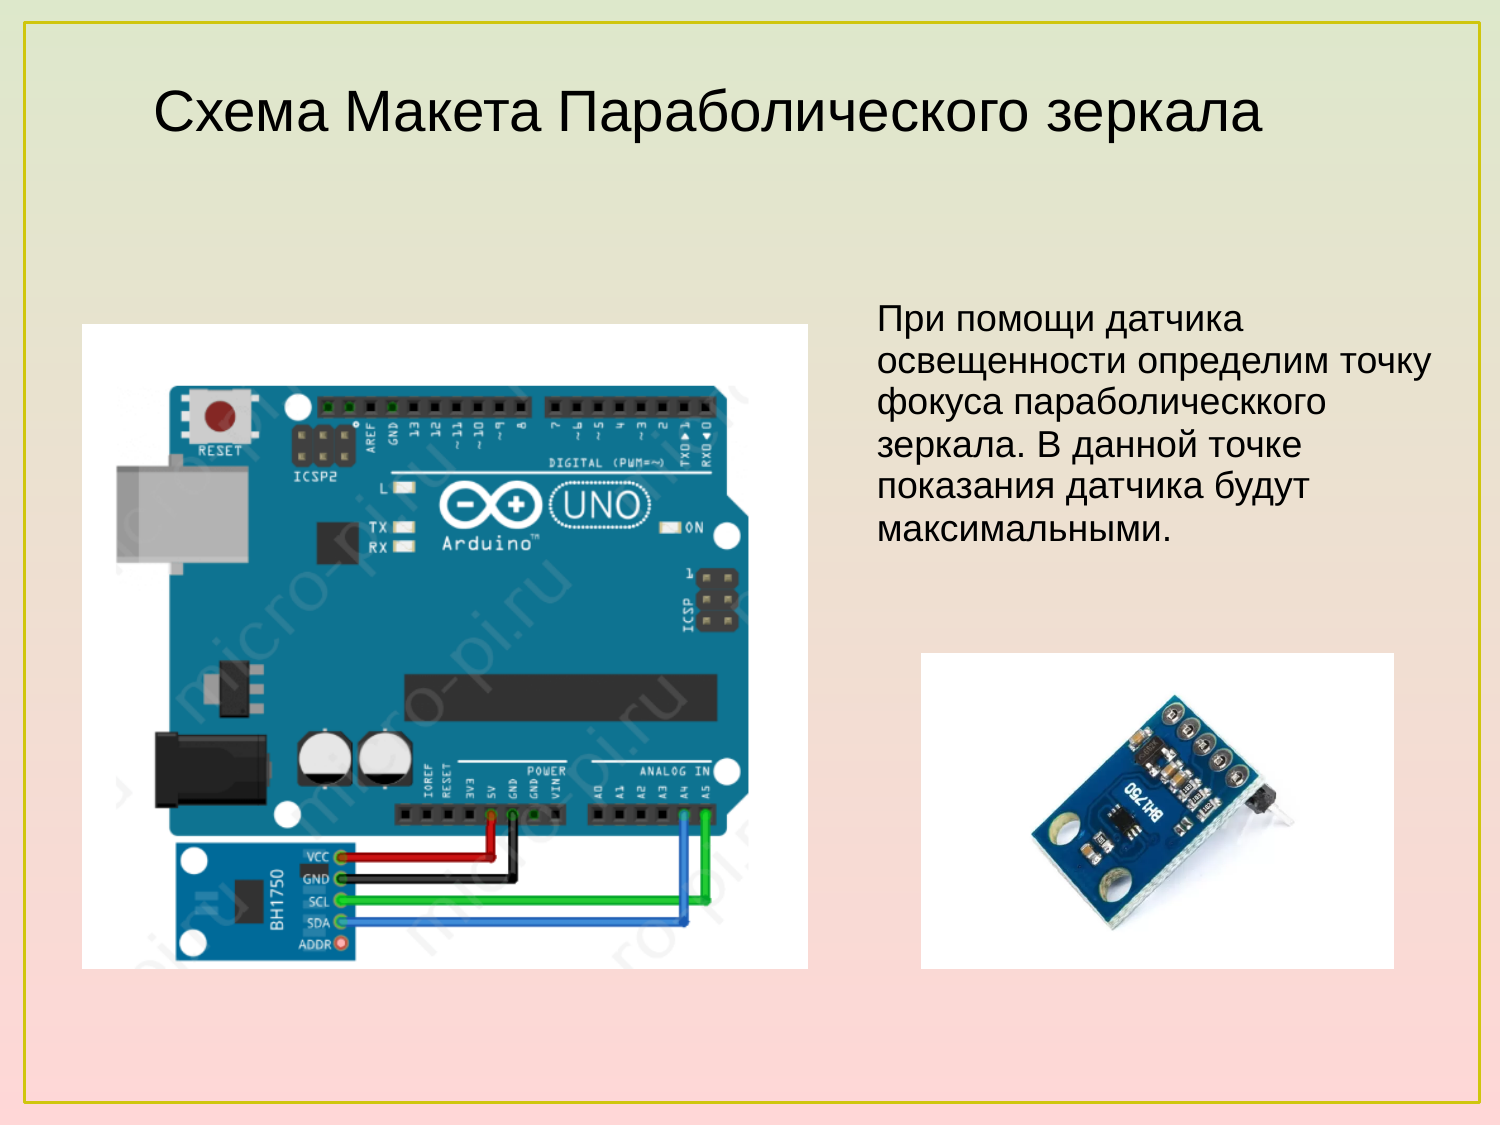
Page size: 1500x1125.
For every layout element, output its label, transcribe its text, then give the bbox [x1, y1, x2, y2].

picture [82, 324, 808, 969]
text_box Схема Макета Параболического зеркала [129, 70, 1288, 151]
text_box При помощи датчика освещенности определим точку фокуса параболическкого зеркала. В данной точке показания датчика будут максимальными. [862, 289, 1453, 603]
picture [921, 653, 1394, 969]
